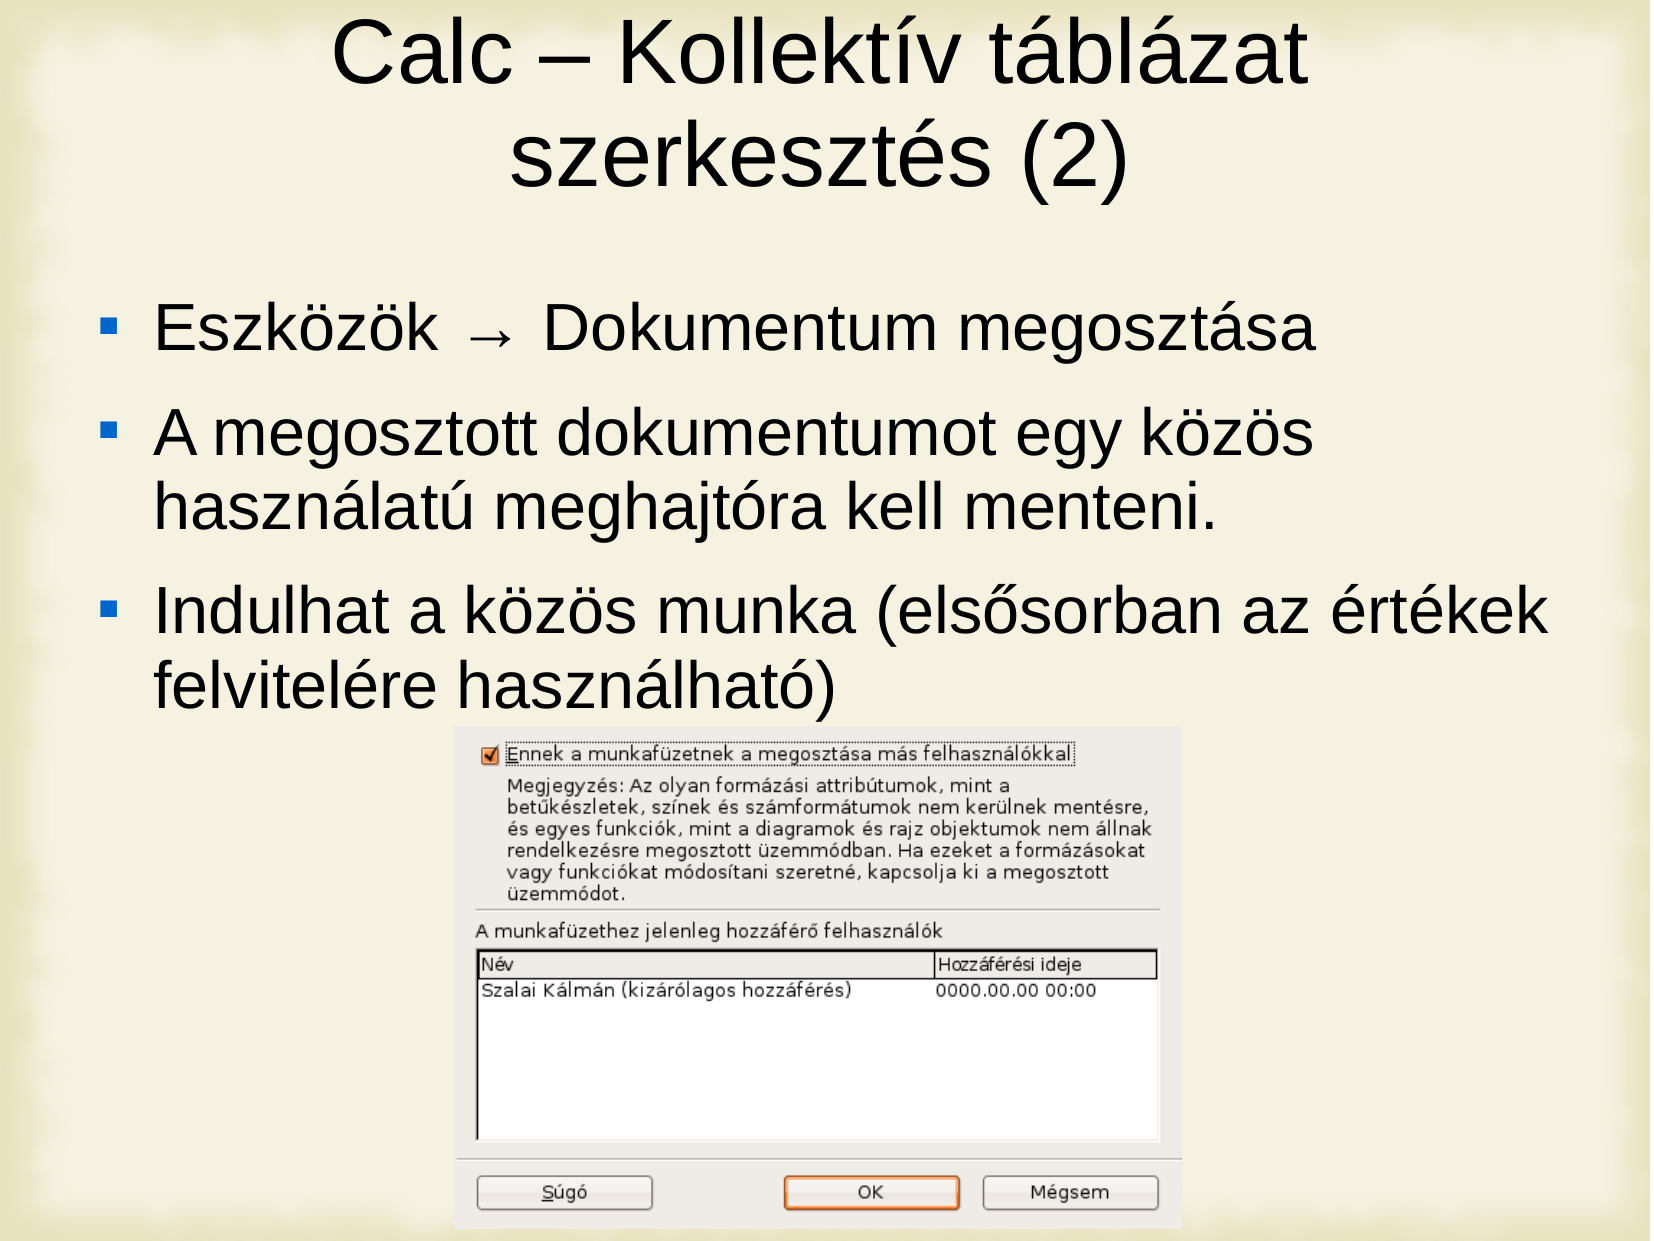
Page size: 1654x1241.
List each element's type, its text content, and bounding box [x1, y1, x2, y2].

title Calc – Kollektív táblázat szerkesztés (2) [76, 0, 1565, 215]
picture [0, 0, 1651, 1241]
list Eszközök → Dokumentum megosztása A megosztott dokumentumot egy közös használatú meghajtóra kell menteni. Indulhat a közös munka (elsősorban az értékek felvitelére használható) [82, 290, 1565, 724]
